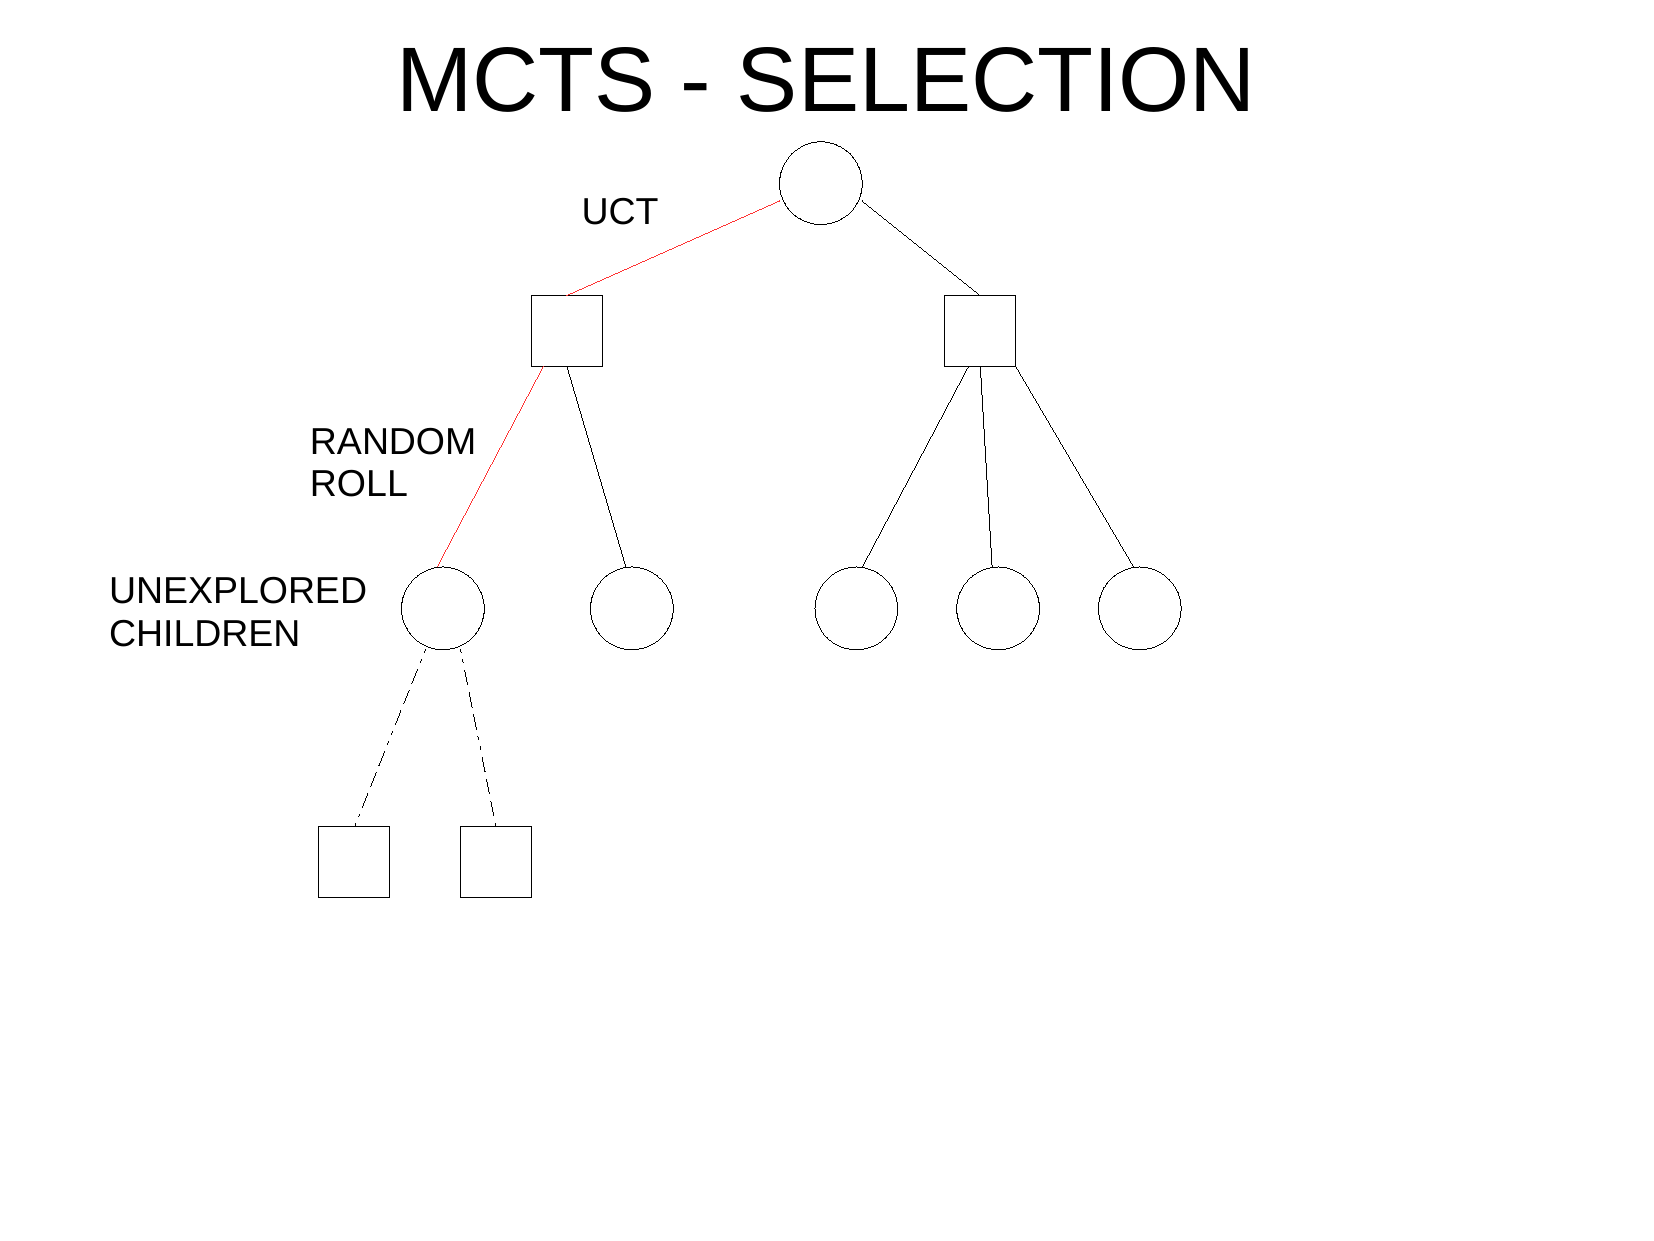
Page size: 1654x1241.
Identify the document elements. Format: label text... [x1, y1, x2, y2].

title MCTS - SELECTION [82, 0, 1571, 184]
text_box UNEXPLORED CHILDREN [94, 562, 402, 746]
text_box UCT [566, 183, 709, 241]
text_box RANDOM ROLL [295, 413, 497, 513]
